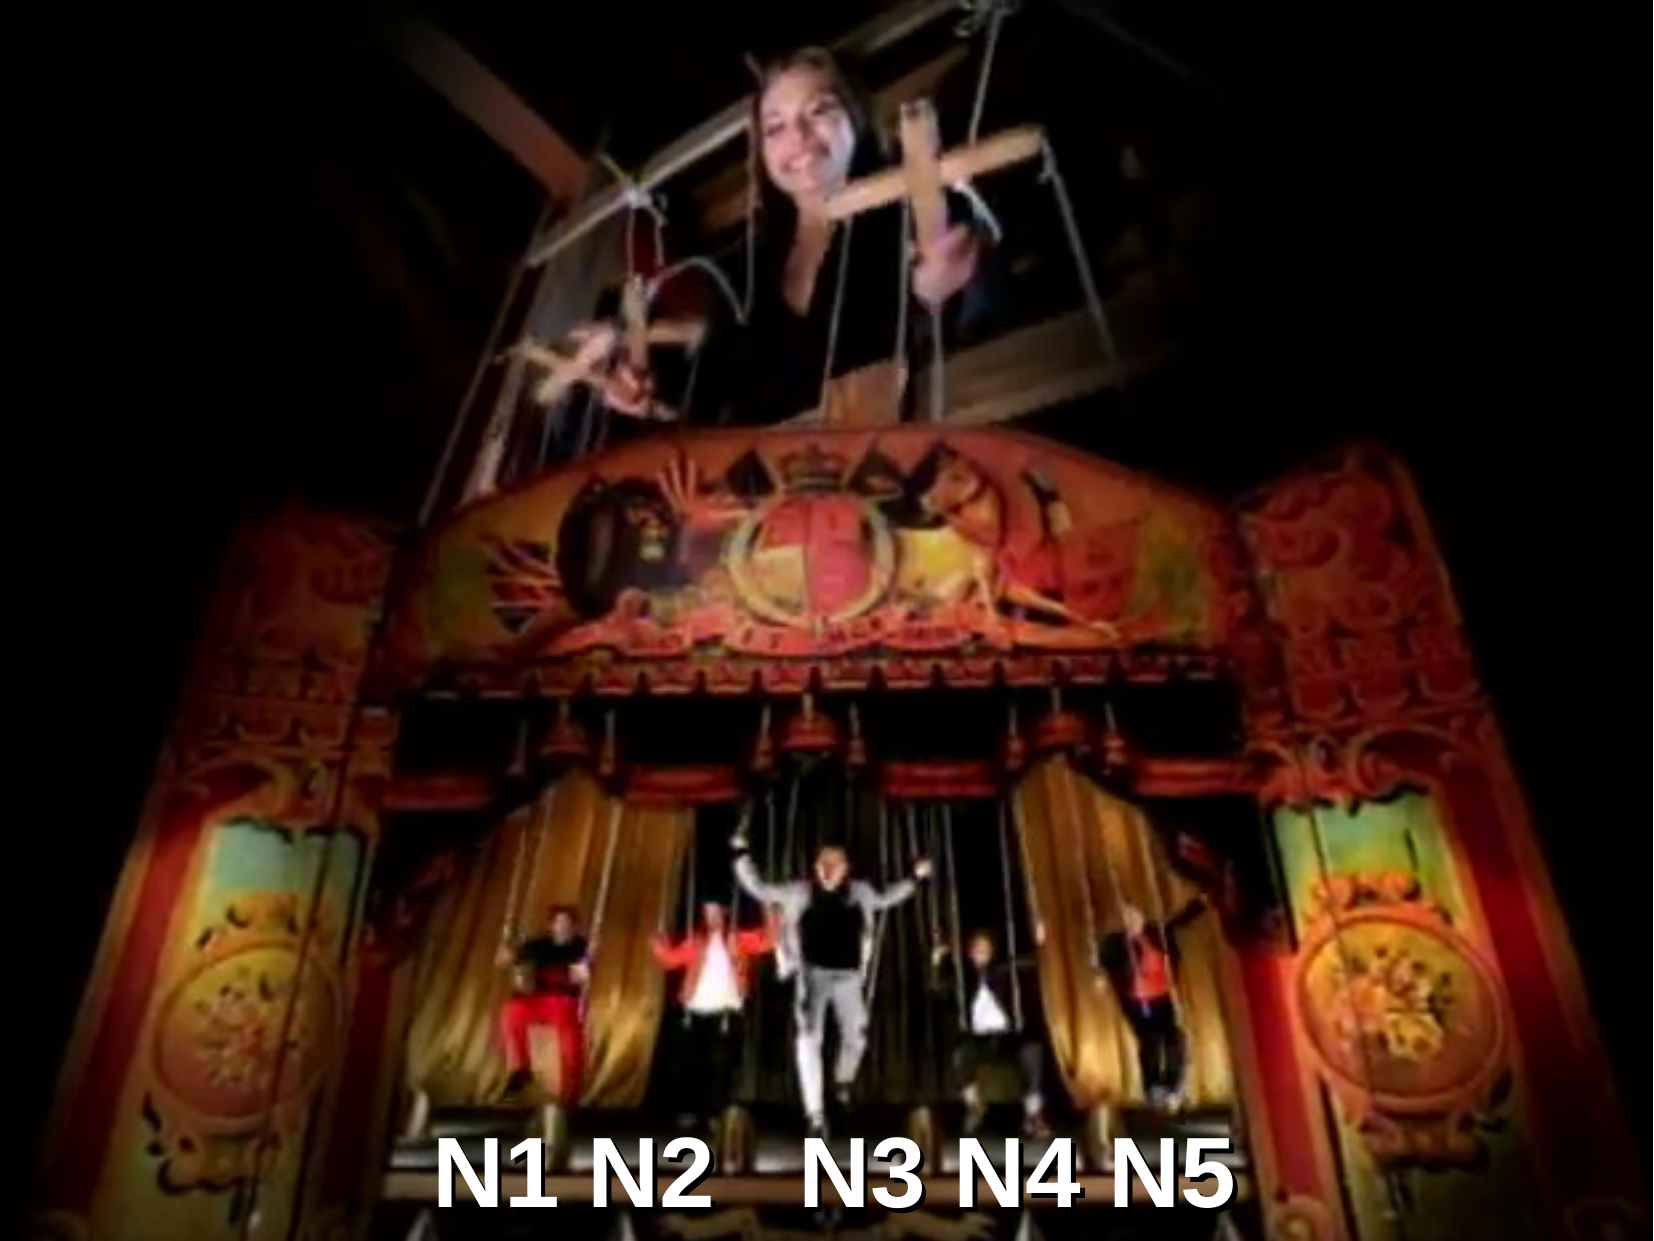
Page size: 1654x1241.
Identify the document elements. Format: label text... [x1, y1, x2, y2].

text_box N1 N2 N3 N4 N5 [417, 1110, 1375, 1237]
picture [0, 0, 1653, 1241]
